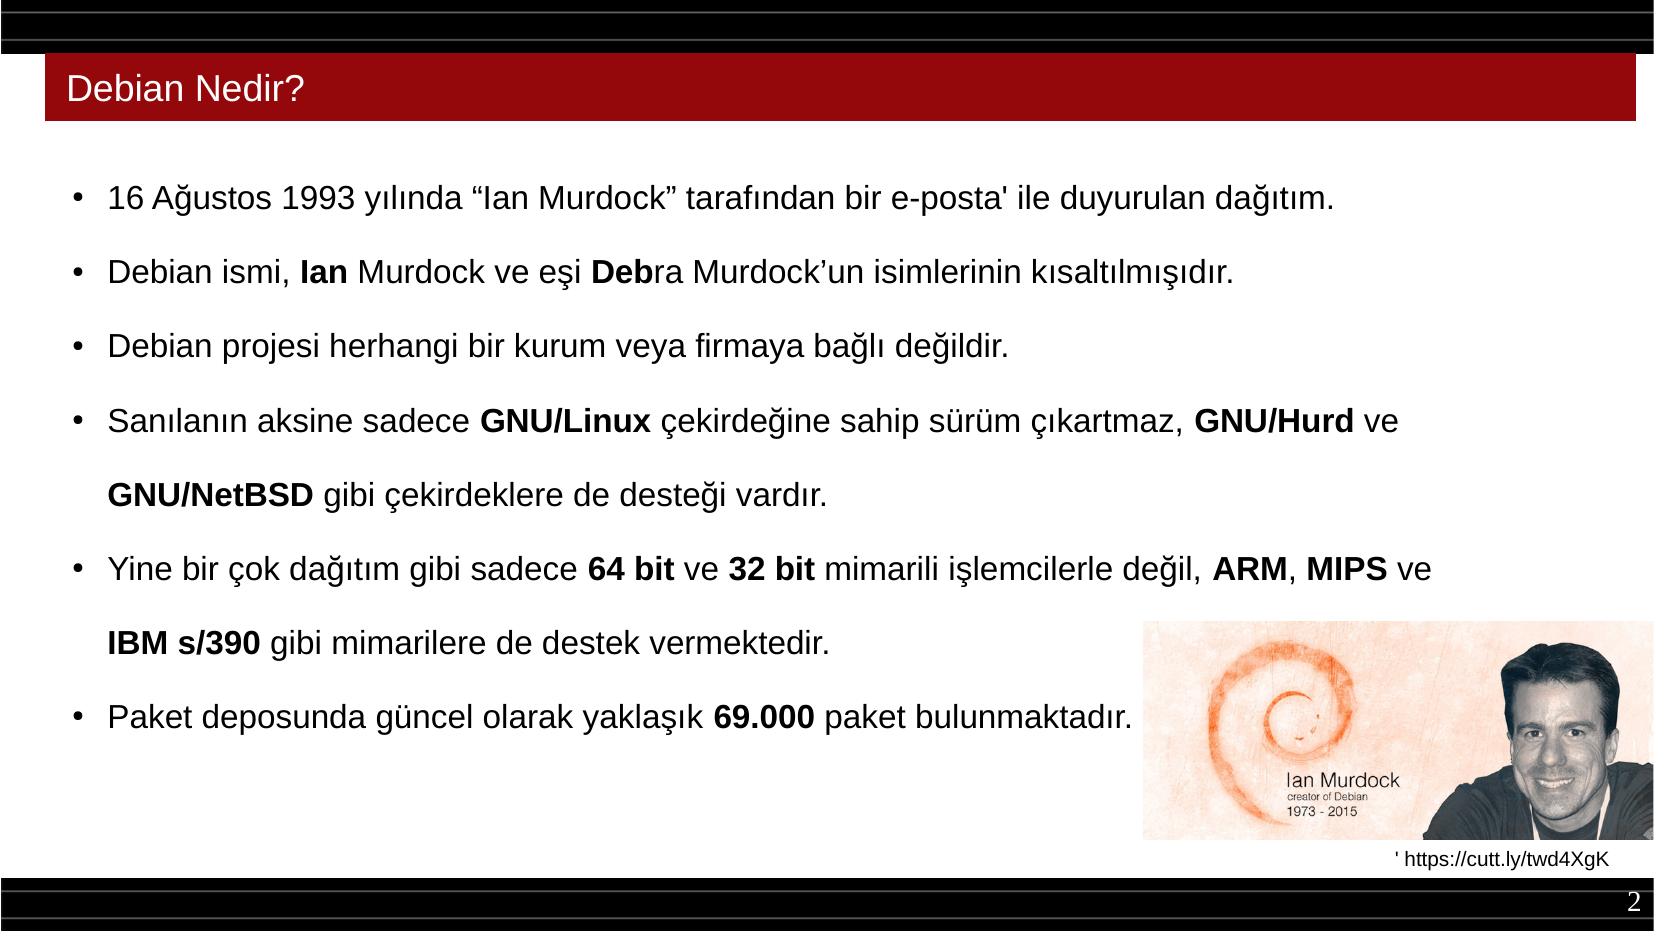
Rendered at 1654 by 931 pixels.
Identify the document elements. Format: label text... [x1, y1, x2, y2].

picture [1, 0, 1654, 54]
text_box ' https://cutt.ly/twd4XgK [1380, 841, 1632, 879]
picture [1143, 621, 1654, 841]
picture [1, 878, 1654, 931]
text_box Debian Nedir? [51, 60, 1312, 117]
text_box 16 Ağustos 1993 yılında “Ian Murdock” tarafından bir e-posta' ile duyurulan dağıtım. Debian ismi, Ian Murdock ve eşi Debra Murdock’un isimlerinin kısaltılmışıdır. Debian projesi herhangi bir kurum veya firmaya bağlı değildir. Sanılanın aksine sadece GNU/Linux çekirdeğine sahip sürüm çıkartmaz, GNU/Hurd ve GNU/NetBSD gibi çekirdeklere de desteği vardır. Yine bir çok dağıtım gibi sadece 64 bit ve 32 bit mimarili işlemcilerle değil, ARM, MIPS ve IBM s/390 gibi mimarilere de destek vermektedir. Paket deposunda güncel olarak yaklaşık 69.000 paket bulunmaktadır. [57, 135, 1498, 743]
